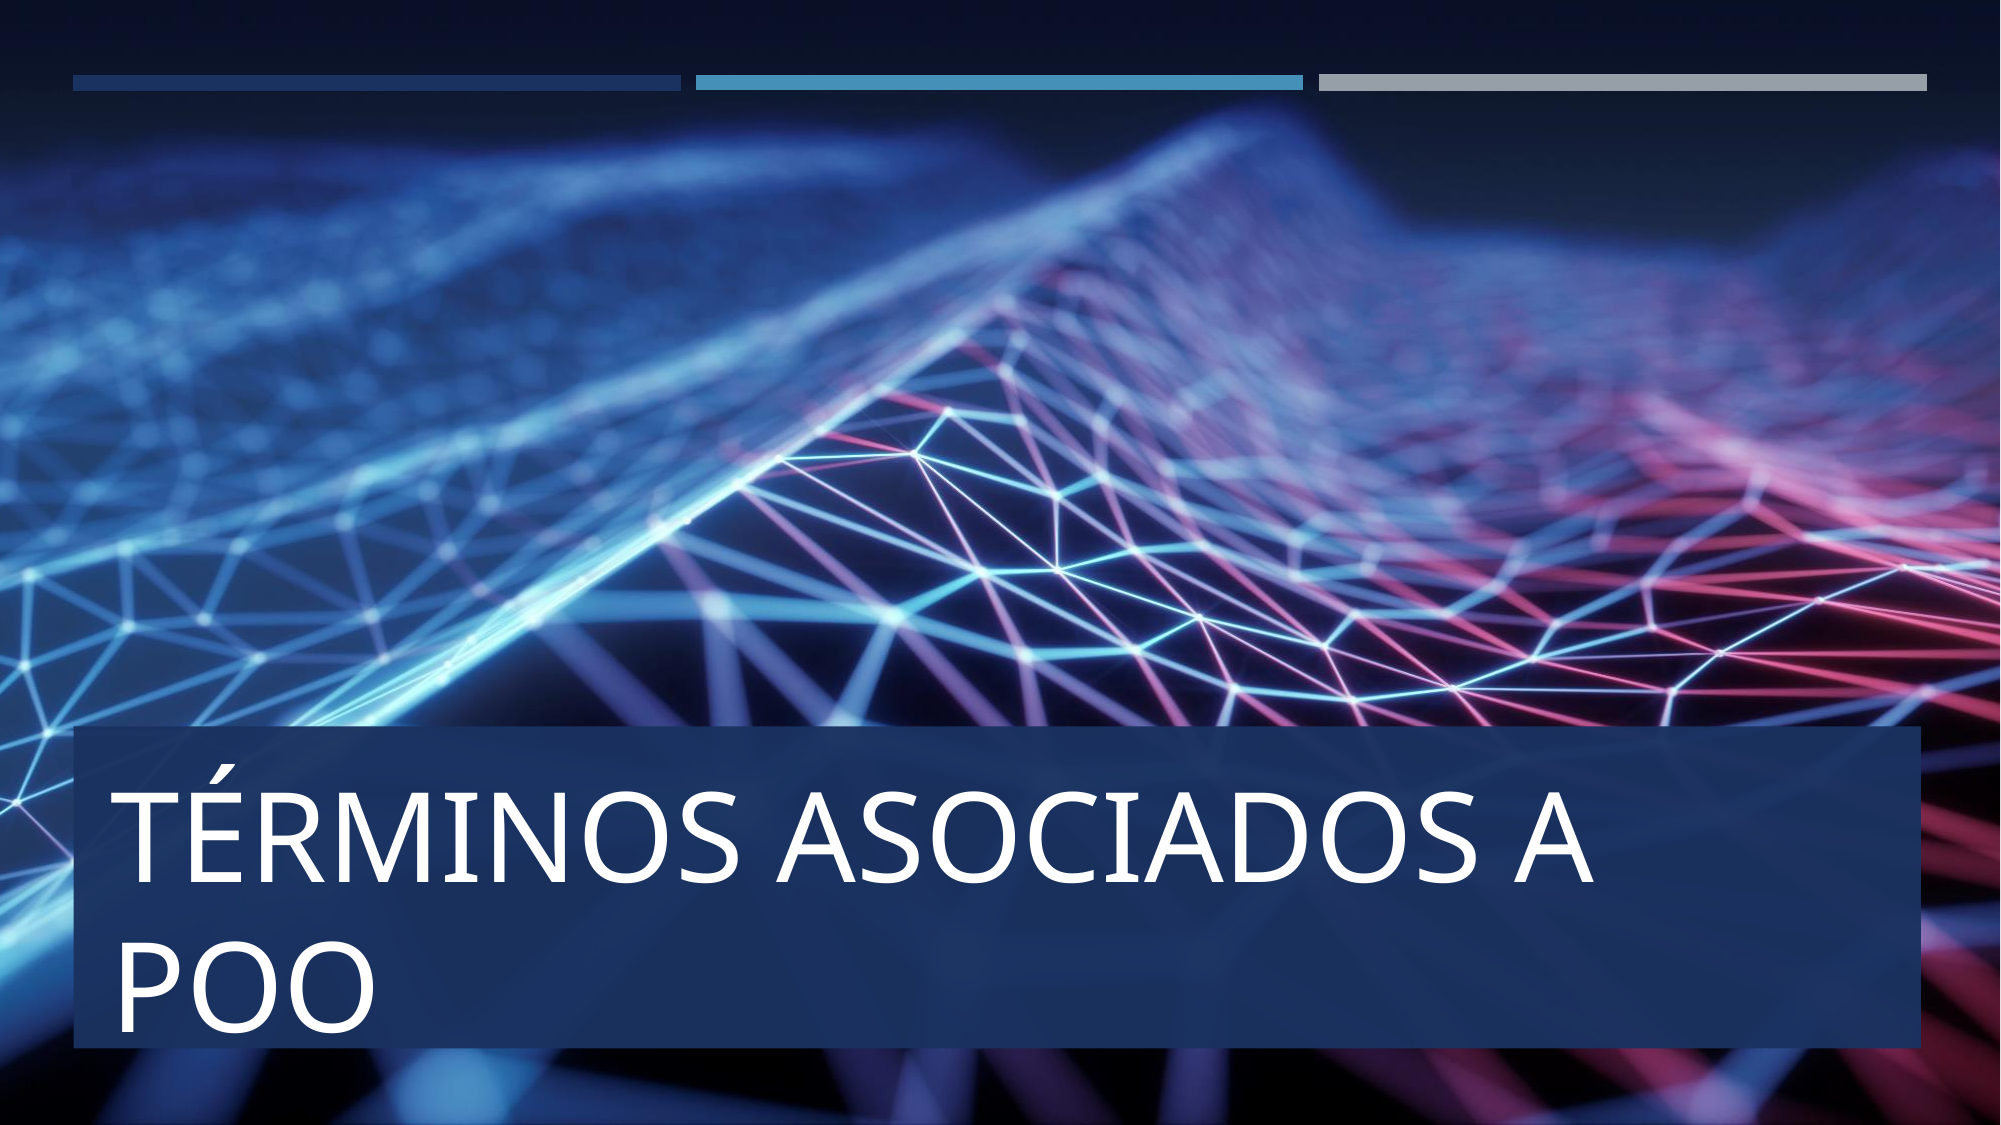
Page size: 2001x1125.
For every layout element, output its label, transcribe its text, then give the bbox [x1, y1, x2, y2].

text_box [1319, 74, 1927, 91]
picture [0, 0, 2000, 1125]
title Términos asociados a poo [95, 750, 1899, 897]
text_box [73, 75, 681, 91]
text_box [696, 75, 1303, 90]
text_box [74, 726, 1921, 1048]
